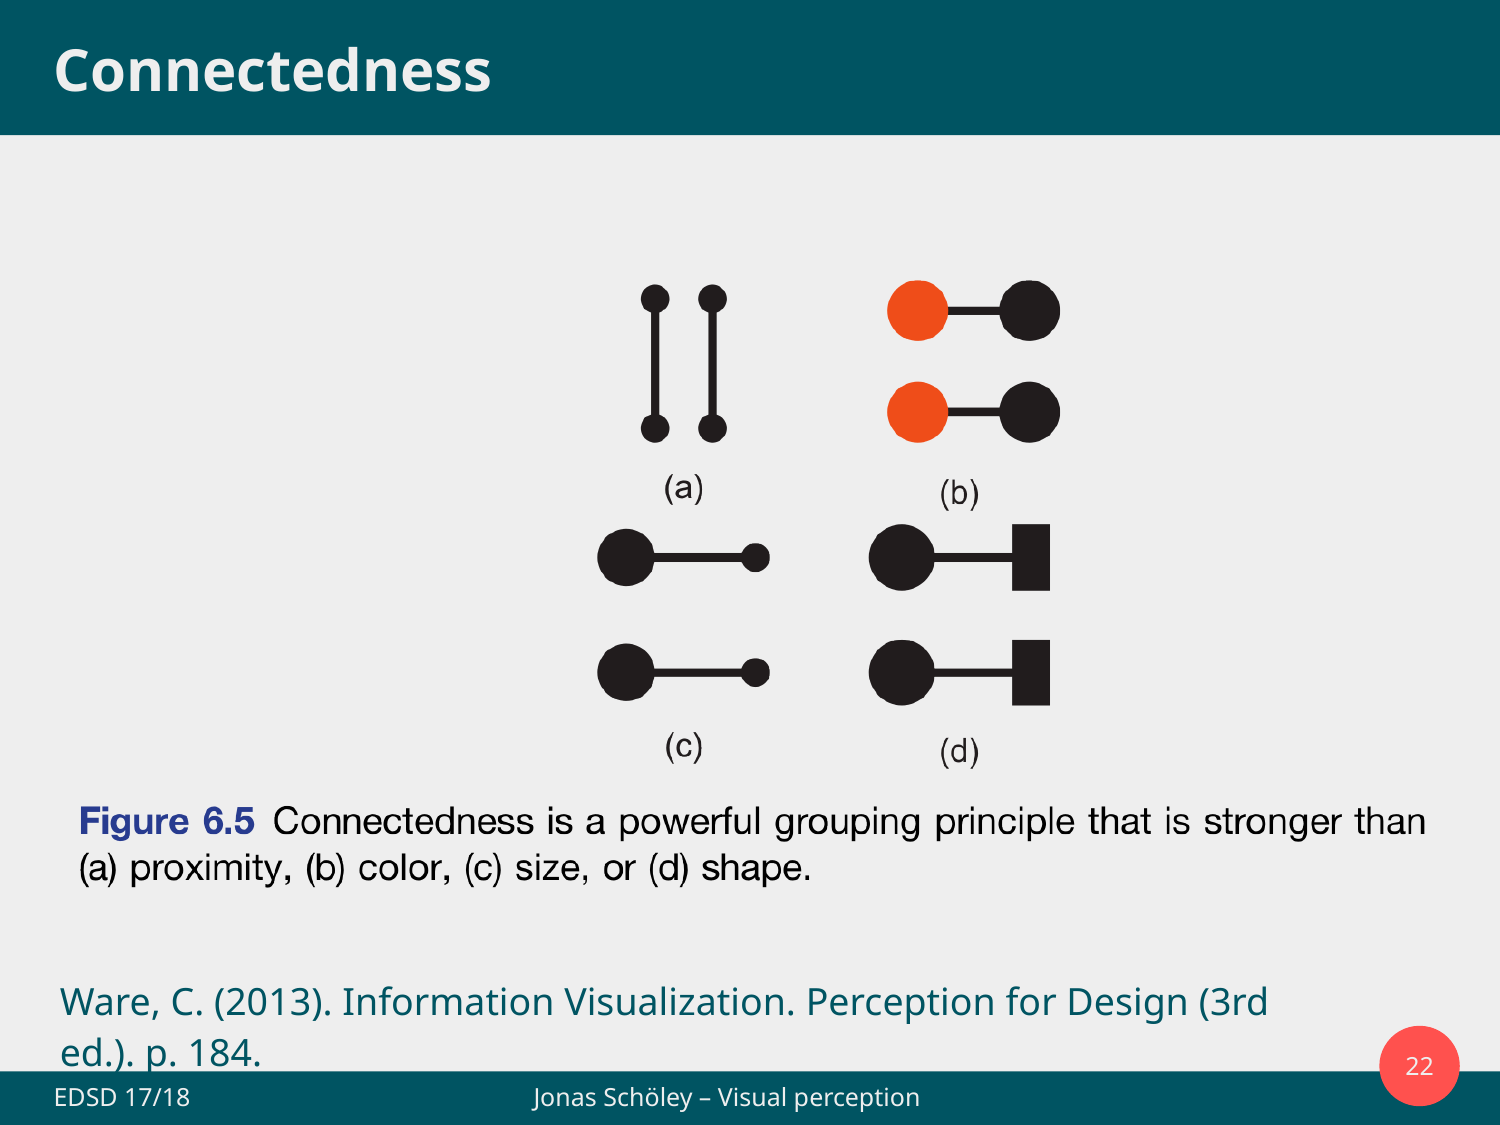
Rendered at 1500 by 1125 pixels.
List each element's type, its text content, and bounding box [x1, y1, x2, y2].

text_box Ware, C. (2013). Information Visualization. Perception for Design (3rd ed.). p. 184. [45, 968, 1291, 1033]
picture [71, 232, 1429, 893]
title Connectedness [53, 0, 1447, 141]
